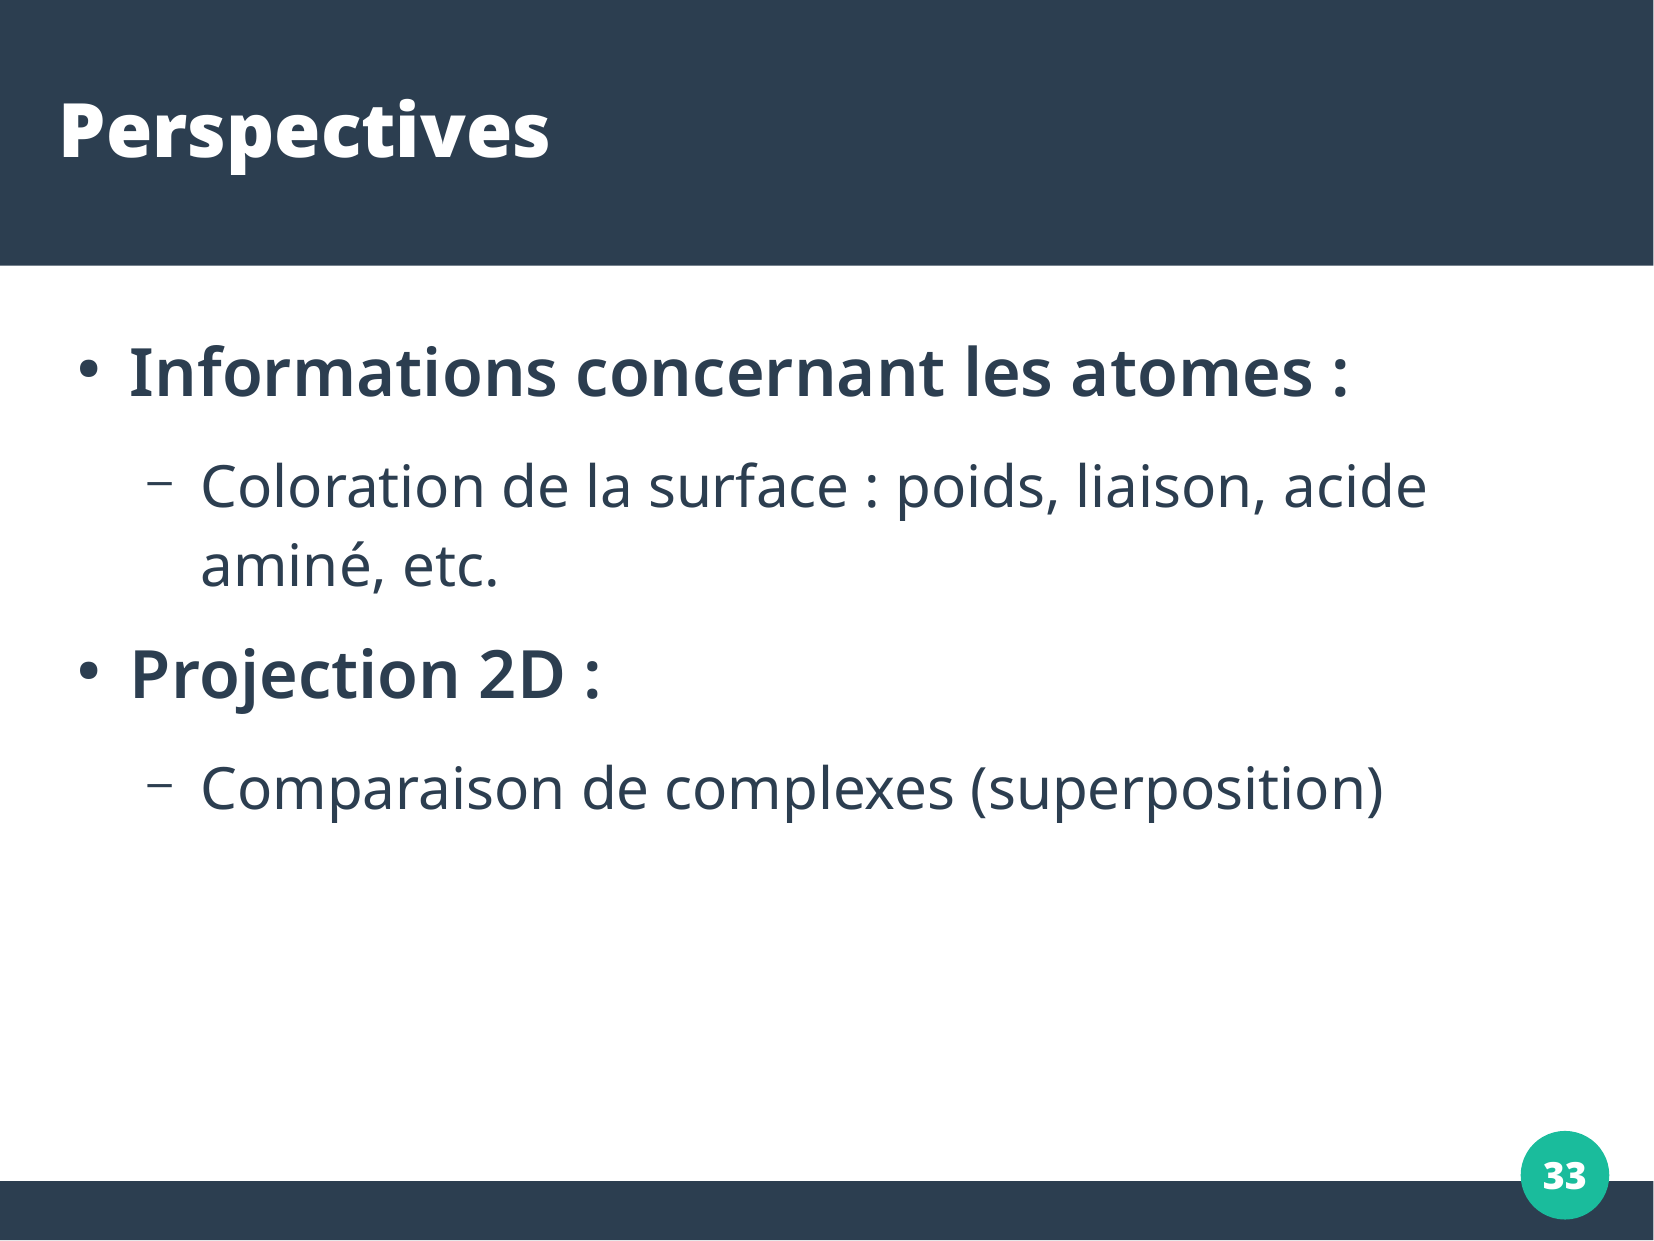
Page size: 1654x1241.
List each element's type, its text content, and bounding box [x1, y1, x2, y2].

list Informations concernant les atomes : Coloration de la surface : poids, liaison, acide aminé, etc. Projection 2D : Comparaison de complexes (superposition) [59, 324, 1595, 1152]
title Perspectives [59, 49, 1595, 207]
